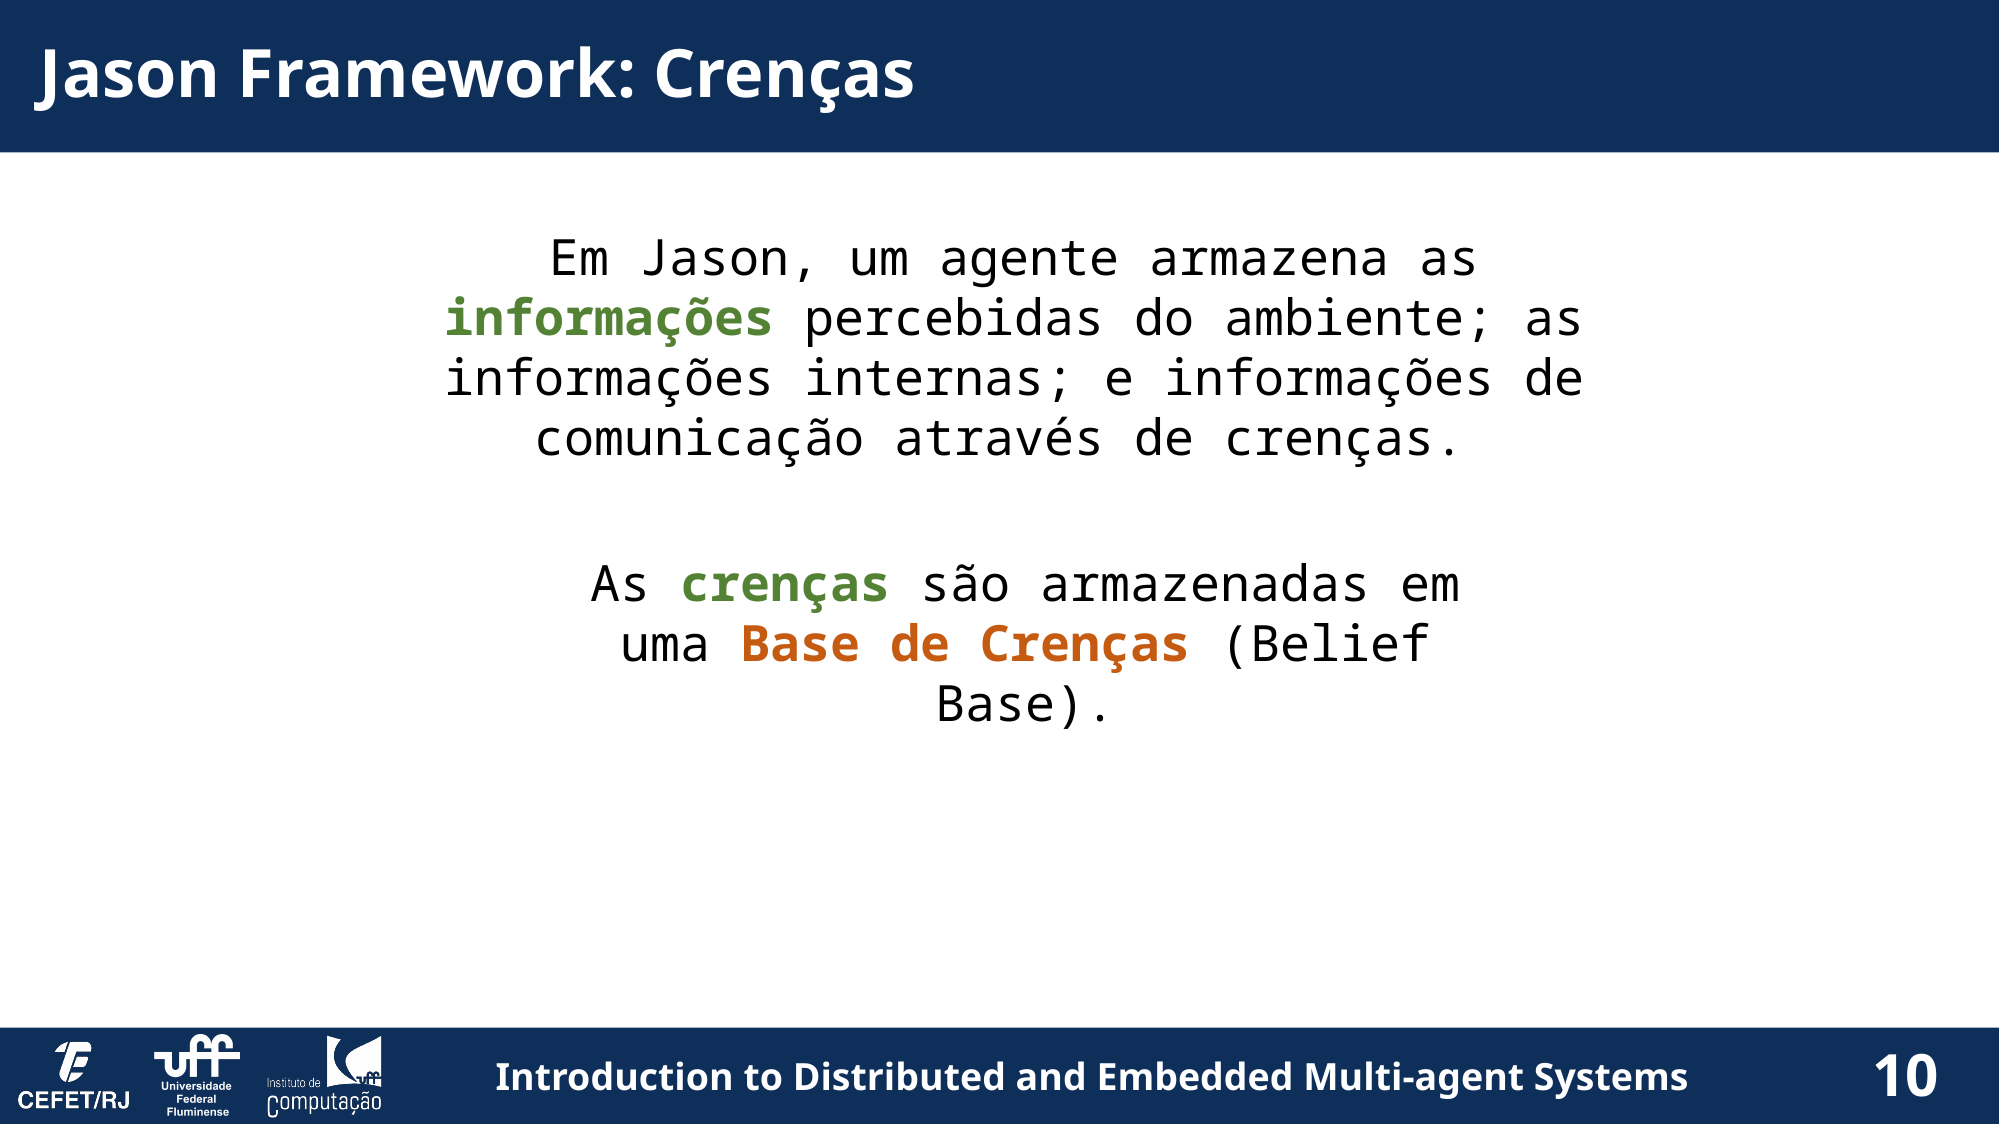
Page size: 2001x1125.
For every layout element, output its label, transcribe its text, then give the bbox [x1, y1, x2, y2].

text_box Em Jason, um agente armazena as informações percebidas do ambiente; as informações internas; e informações de comunicação através de crenças. [373, 217, 1657, 473]
picture [18, 1021, 129, 1125]
picture [153, 1033, 241, 1121]
text_box Jason Framework: Crenças [25, 23, 1999, 119]
text_box As crenças são armazenadas em uma Base de Crenças (Belief Base). [555, 544, 1496, 740]
picture [265, 1033, 383, 1118]
